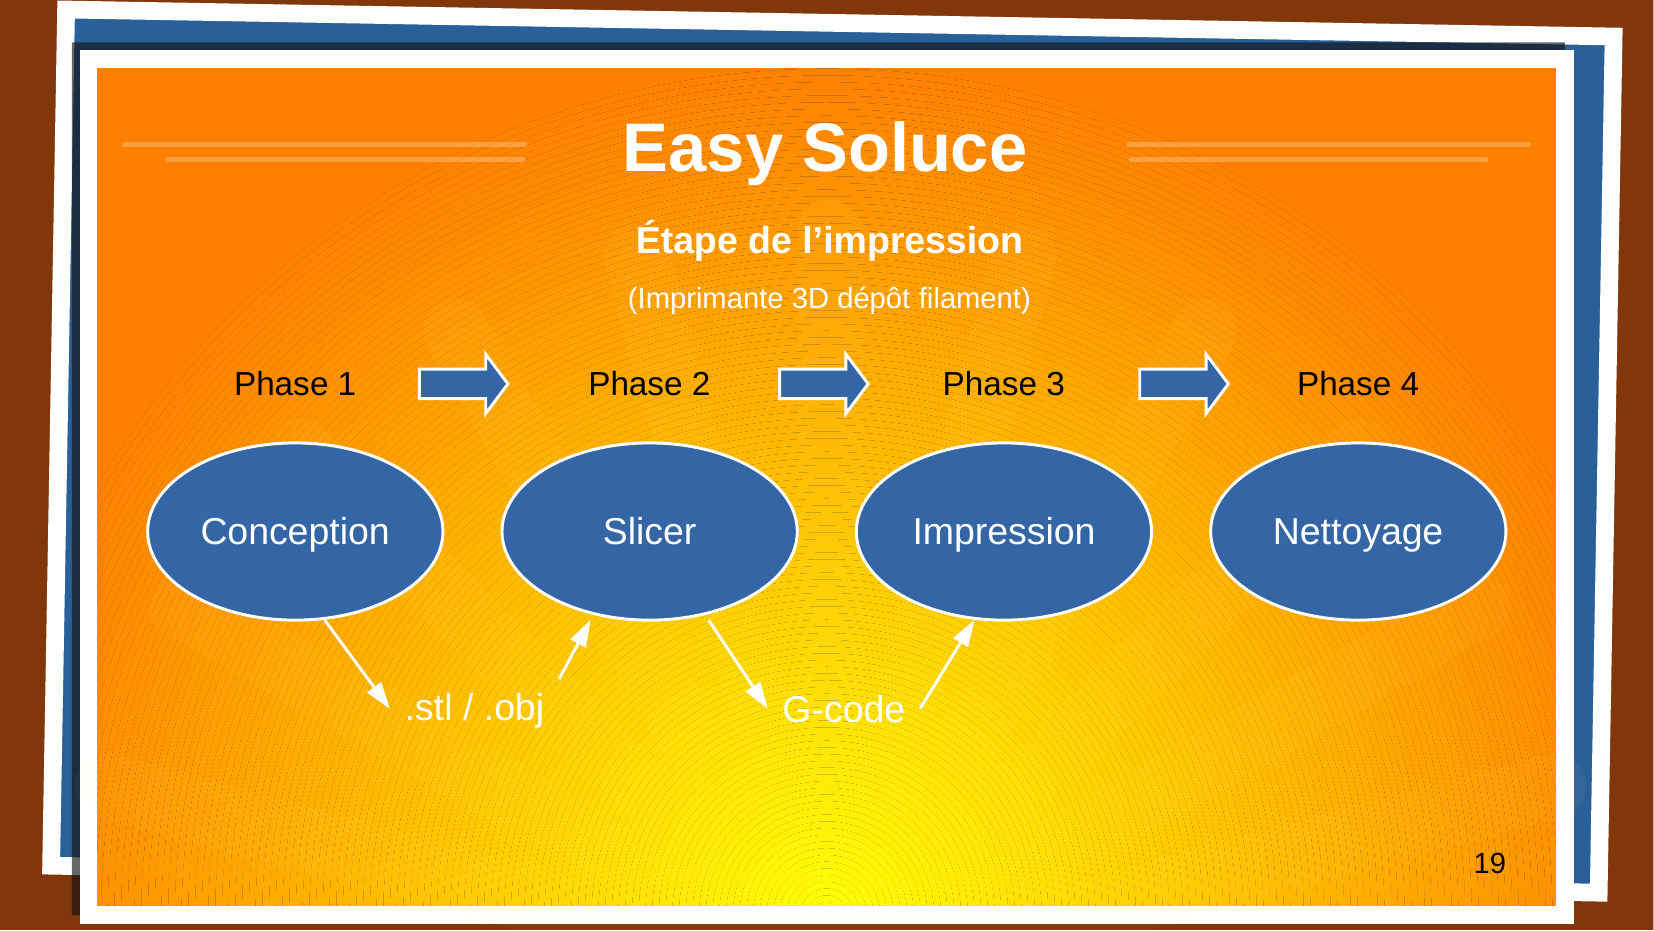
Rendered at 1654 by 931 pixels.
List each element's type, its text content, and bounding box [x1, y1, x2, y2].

text_box [779, 354, 869, 414]
text_box [501, 442, 798, 621]
text_box [1139, 354, 1229, 414]
text_box [1210, 442, 1506, 621]
text_box Impression [897, 503, 1111, 560]
text_box Phase 4 [1282, 357, 1435, 410]
text_box [856, 442, 1152, 621]
text_box (Imprimante 3D dépôt filament) [613, 274, 1047, 322]
text_box [419, 354, 508, 414]
text_box .stl / .obj [389, 679, 560, 736]
text_box [147, 442, 443, 621]
text_box Nettoyage [1258, 503, 1459, 560]
text_box Conception [185, 503, 405, 560]
text_box Phase 3 [927, 357, 1080, 410]
text_box Phase 1 [219, 357, 372, 410]
text_box Slicer [588, 503, 712, 560]
text_box Étape de l’impression [621, 212, 1039, 270]
text_box G-code [767, 681, 921, 739]
text_box Phase 2 [573, 357, 726, 410]
title Easy Soluce [529, 73, 1121, 222]
